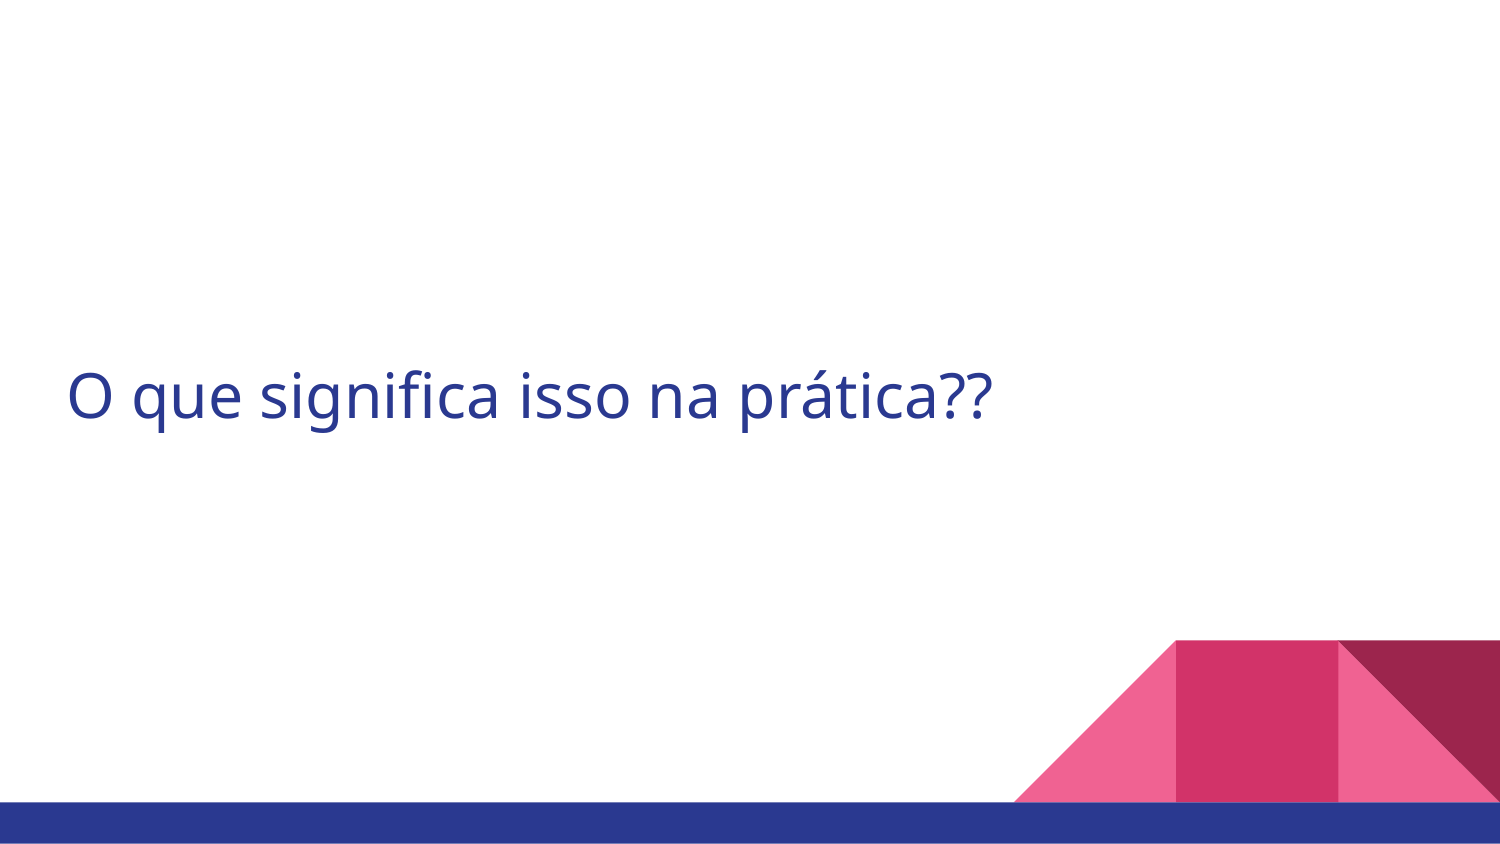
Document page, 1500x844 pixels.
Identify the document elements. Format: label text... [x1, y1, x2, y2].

title O que significa isso na prática?? [51, 341, 1449, 442]
